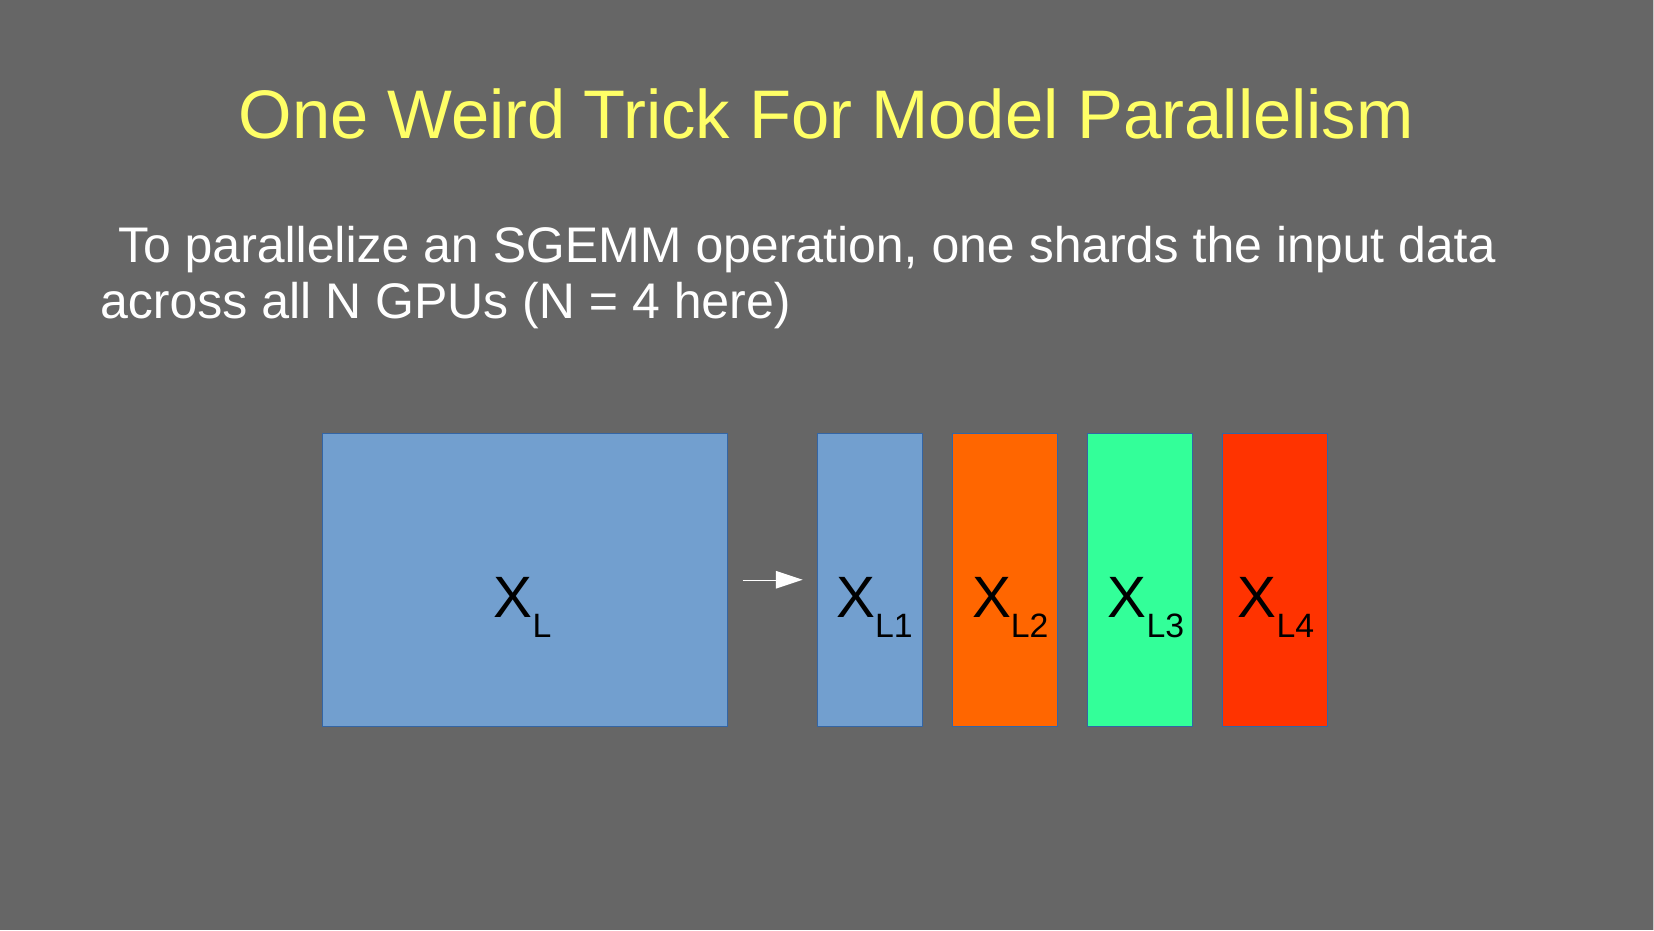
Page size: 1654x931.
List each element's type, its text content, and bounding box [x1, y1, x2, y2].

list To parallelize an SGEMM operation, one shards the input data across all N GPUs (N = 4 here) [82, 217, 1571, 757]
text_box XL4 [1223, 557, 1330, 652]
text_box [322, 433, 728, 727]
text_box [1087, 433, 1193, 727]
text_box [817, 433, 923, 727]
text_box XL1 [821, 557, 928, 652]
text_box [952, 433, 1058, 727]
text_box XL [478, 557, 567, 652]
text_box XL3 [1093, 557, 1200, 652]
text_box [1222, 433, 1328, 727]
title One Weird Trick For Model Parallelism [82, 36, 1571, 193]
text_box XL2 [957, 557, 1064, 652]
